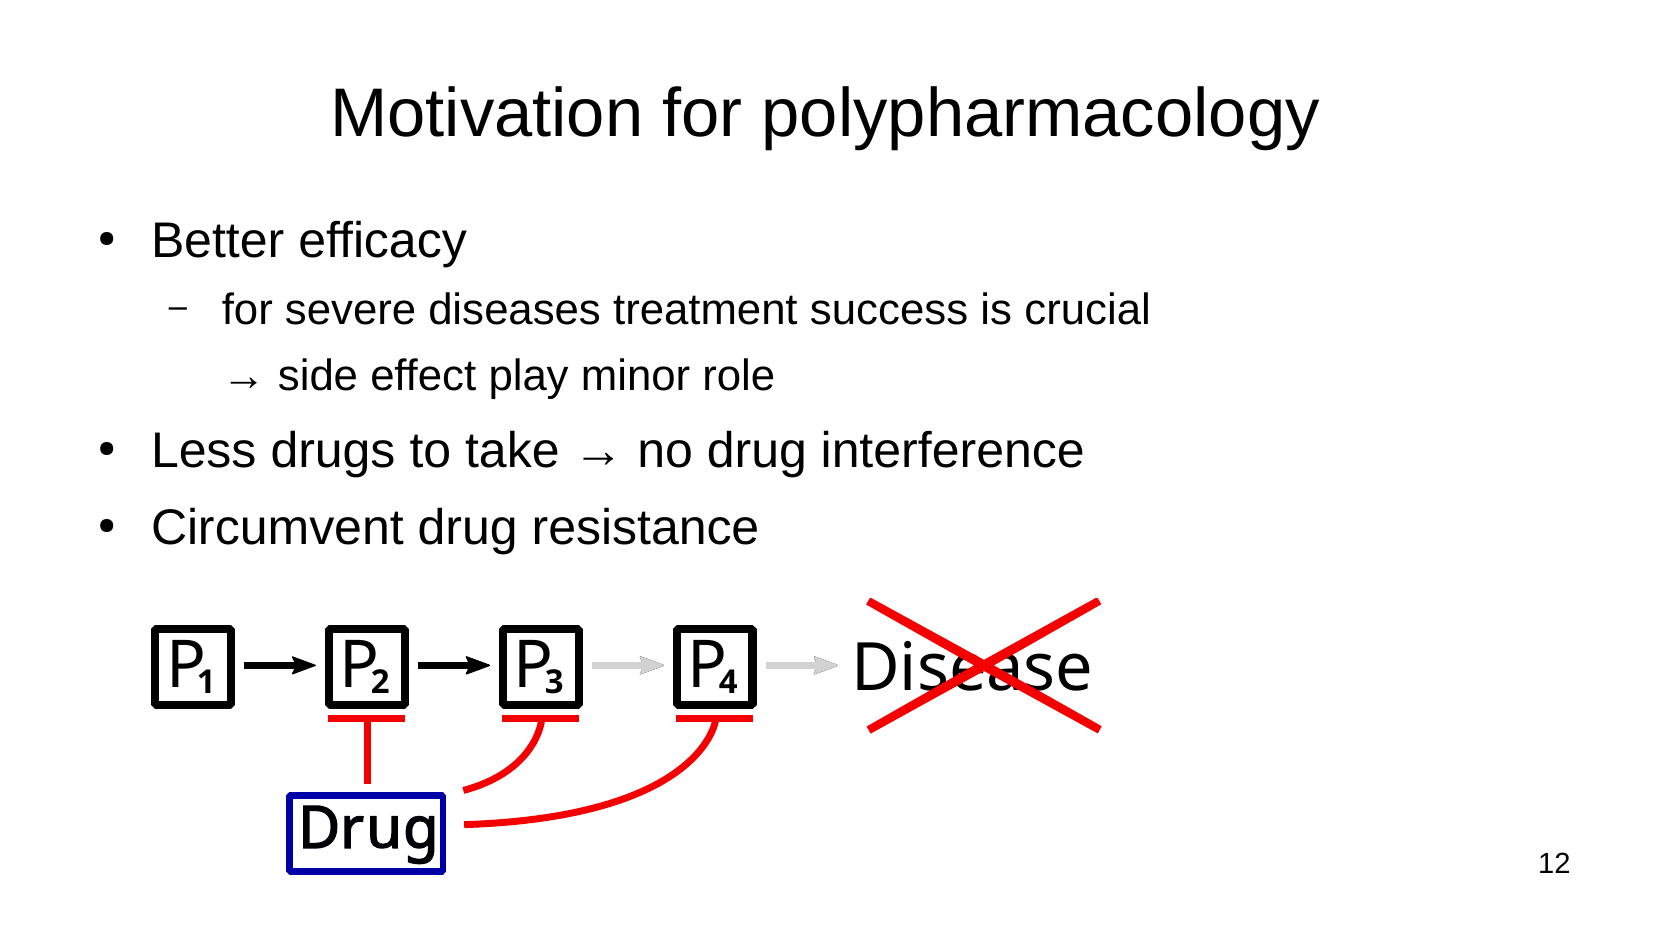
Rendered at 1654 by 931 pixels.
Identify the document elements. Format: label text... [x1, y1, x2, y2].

picture [150, 598, 1111, 875]
title Motivation for polypharmacology [80, 35, 1571, 191]
list Better efficacy for severe diseases treatment success is crucial → side effect play minor role Less drugs to take → no drug interference Circumvent drug resistance [80, 211, 1571, 753]
